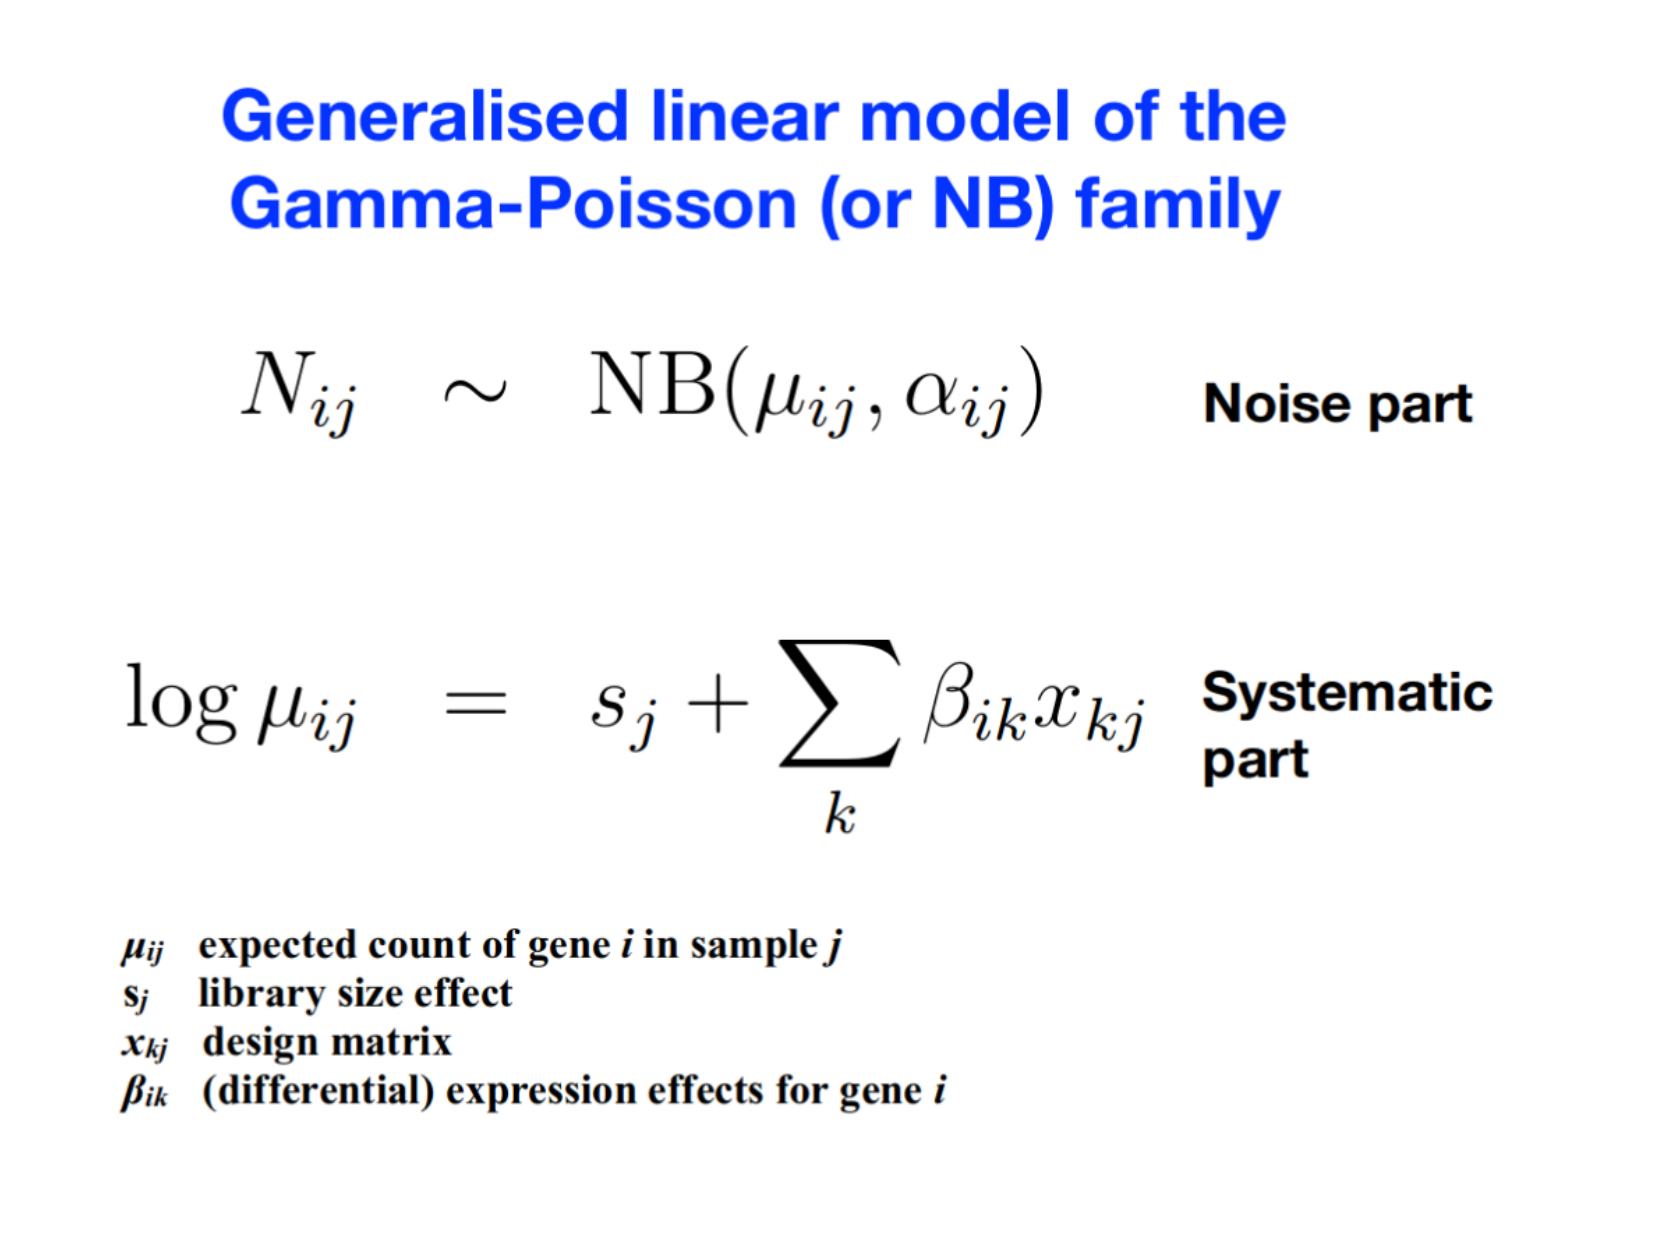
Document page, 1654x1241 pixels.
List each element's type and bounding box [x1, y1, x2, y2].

picture [58, 60, 1525, 1160]
